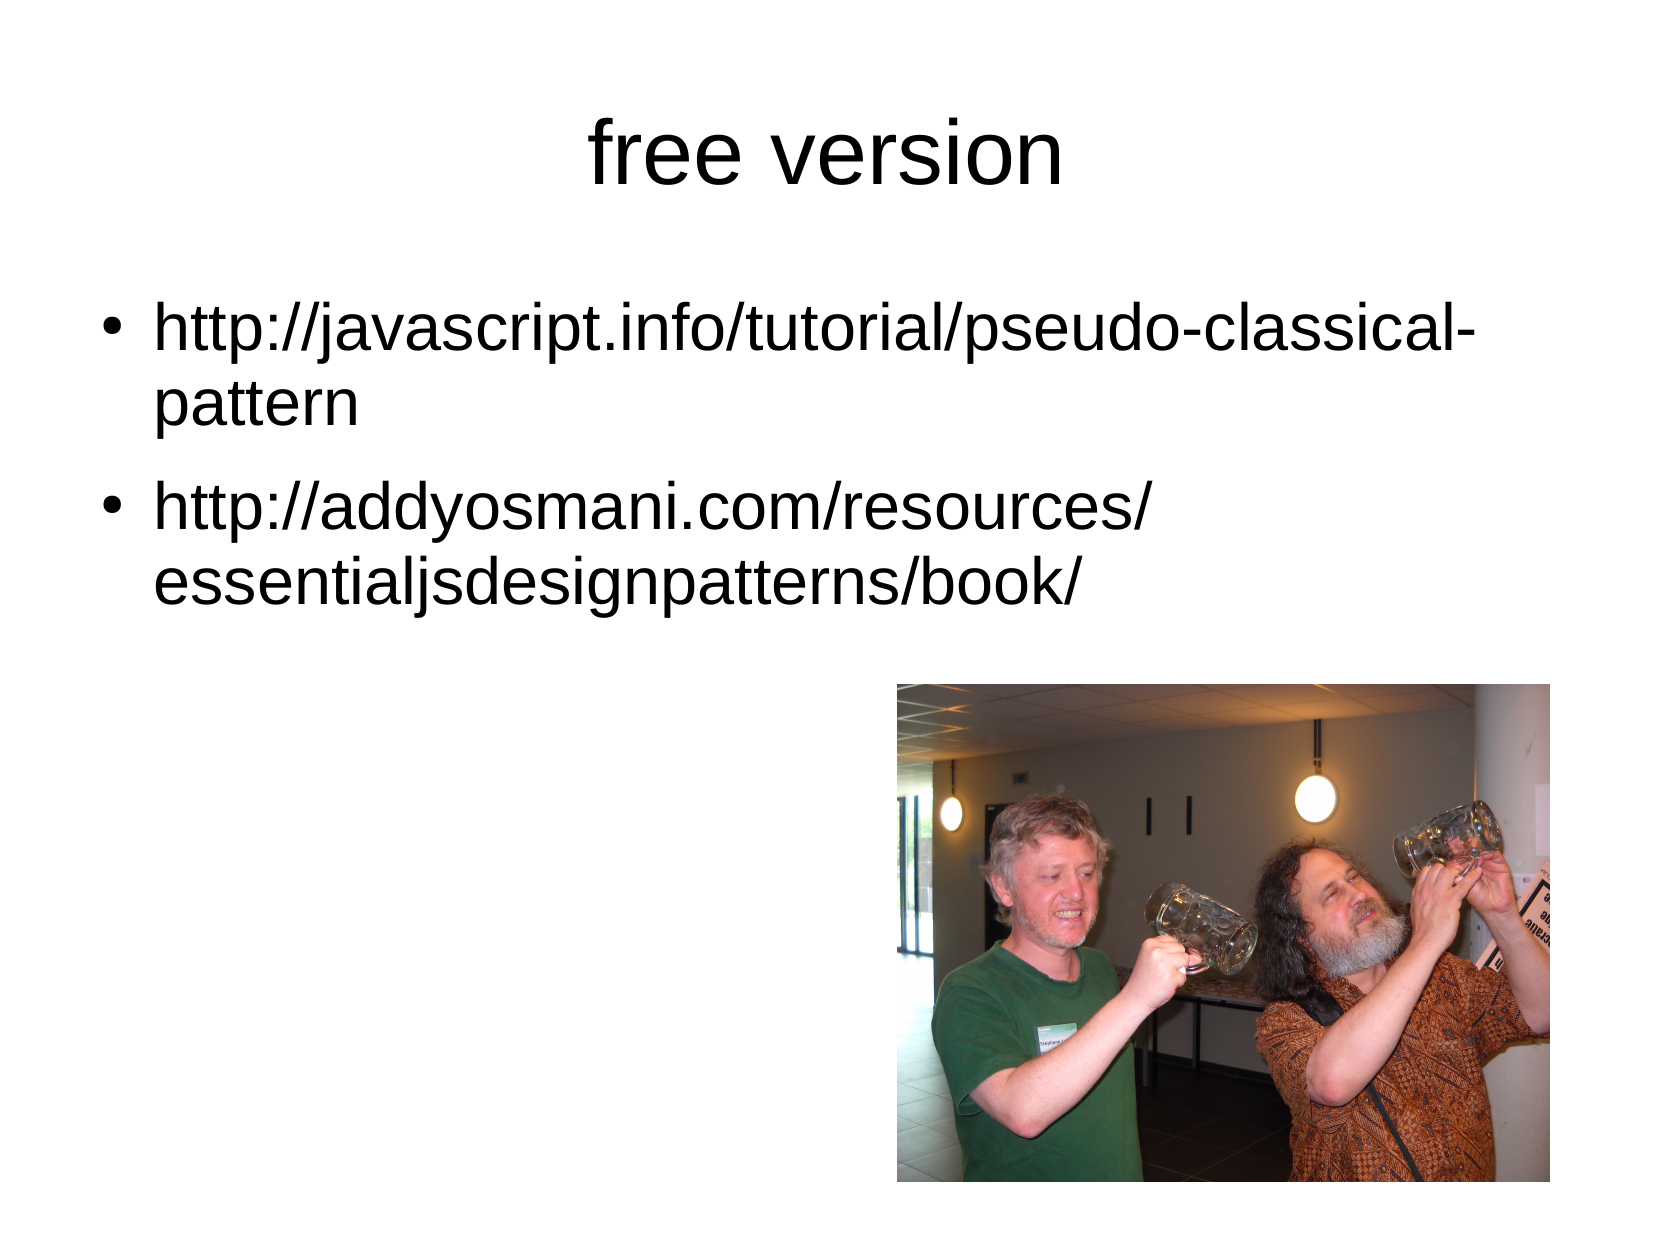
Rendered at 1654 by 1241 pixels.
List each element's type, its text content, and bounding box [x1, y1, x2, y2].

list http://javascript.info/tutorial/pseudo-classical-pattern http://addyosmani.com/resources/essentialjsdesignpatterns/book/ [82, 290, 1571, 1010]
picture [897, 684, 1550, 1182]
title free version [82, 49, 1571, 257]
